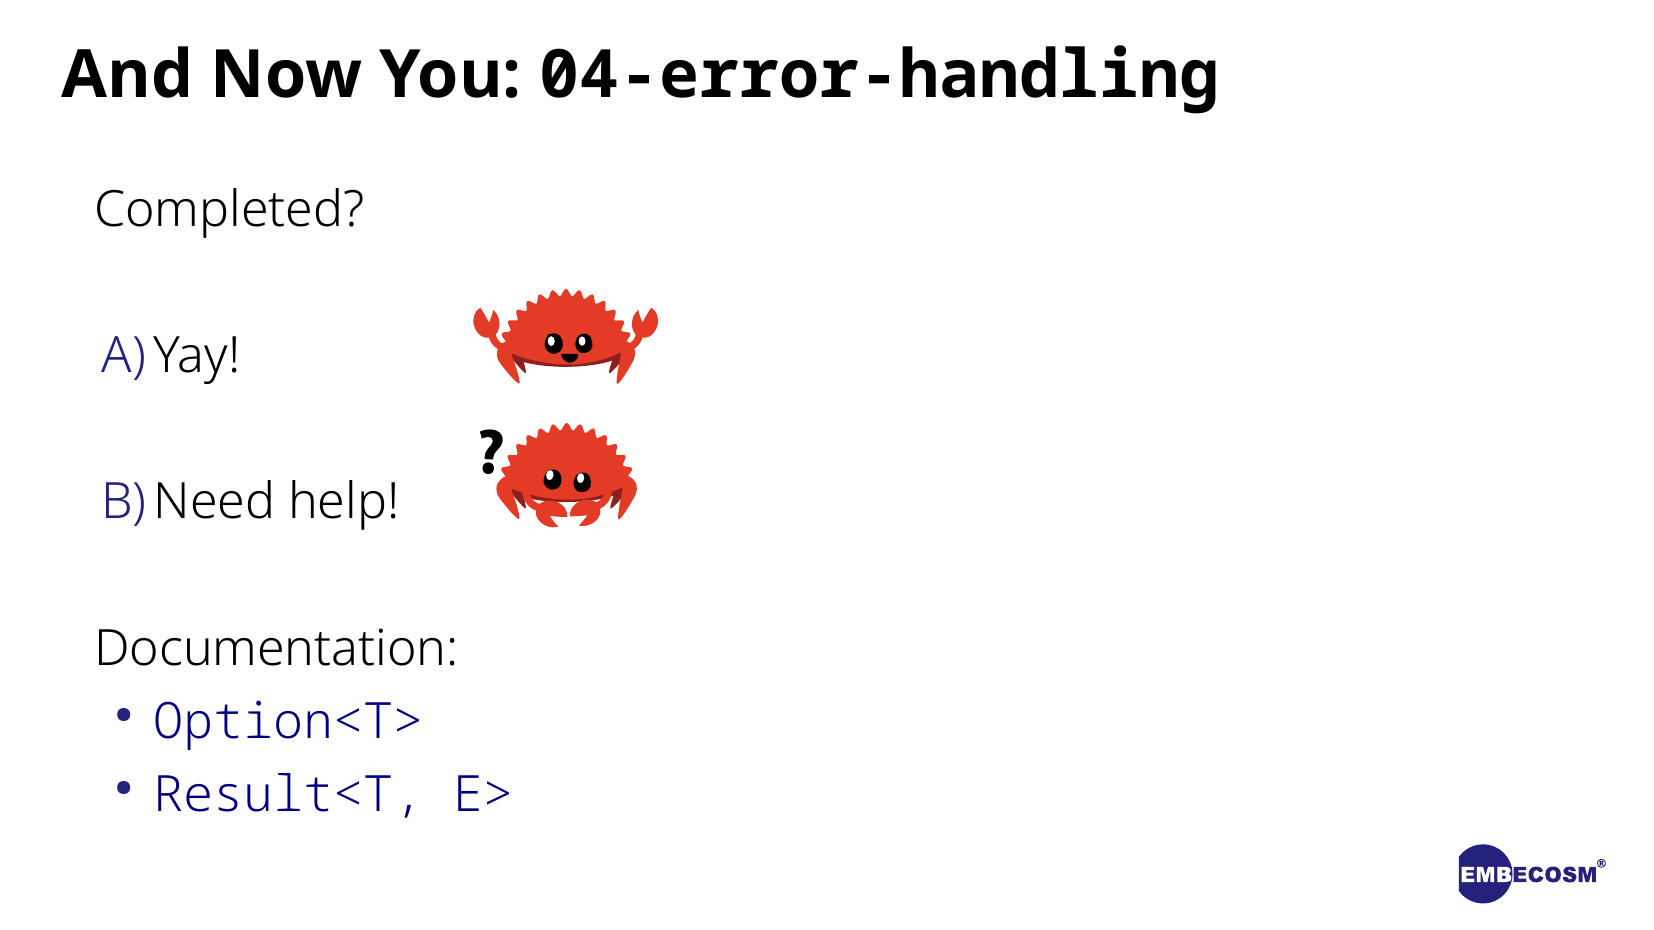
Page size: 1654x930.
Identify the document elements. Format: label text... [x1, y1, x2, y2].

picture [472, 416, 640, 530]
list Completed? Yay! Need help! Documentation: Option<T> Result<T, E> [94, 177, 1559, 845]
picture [472, 278, 660, 403]
title And Now You: 04-error-handling [47, 26, 1606, 178]
